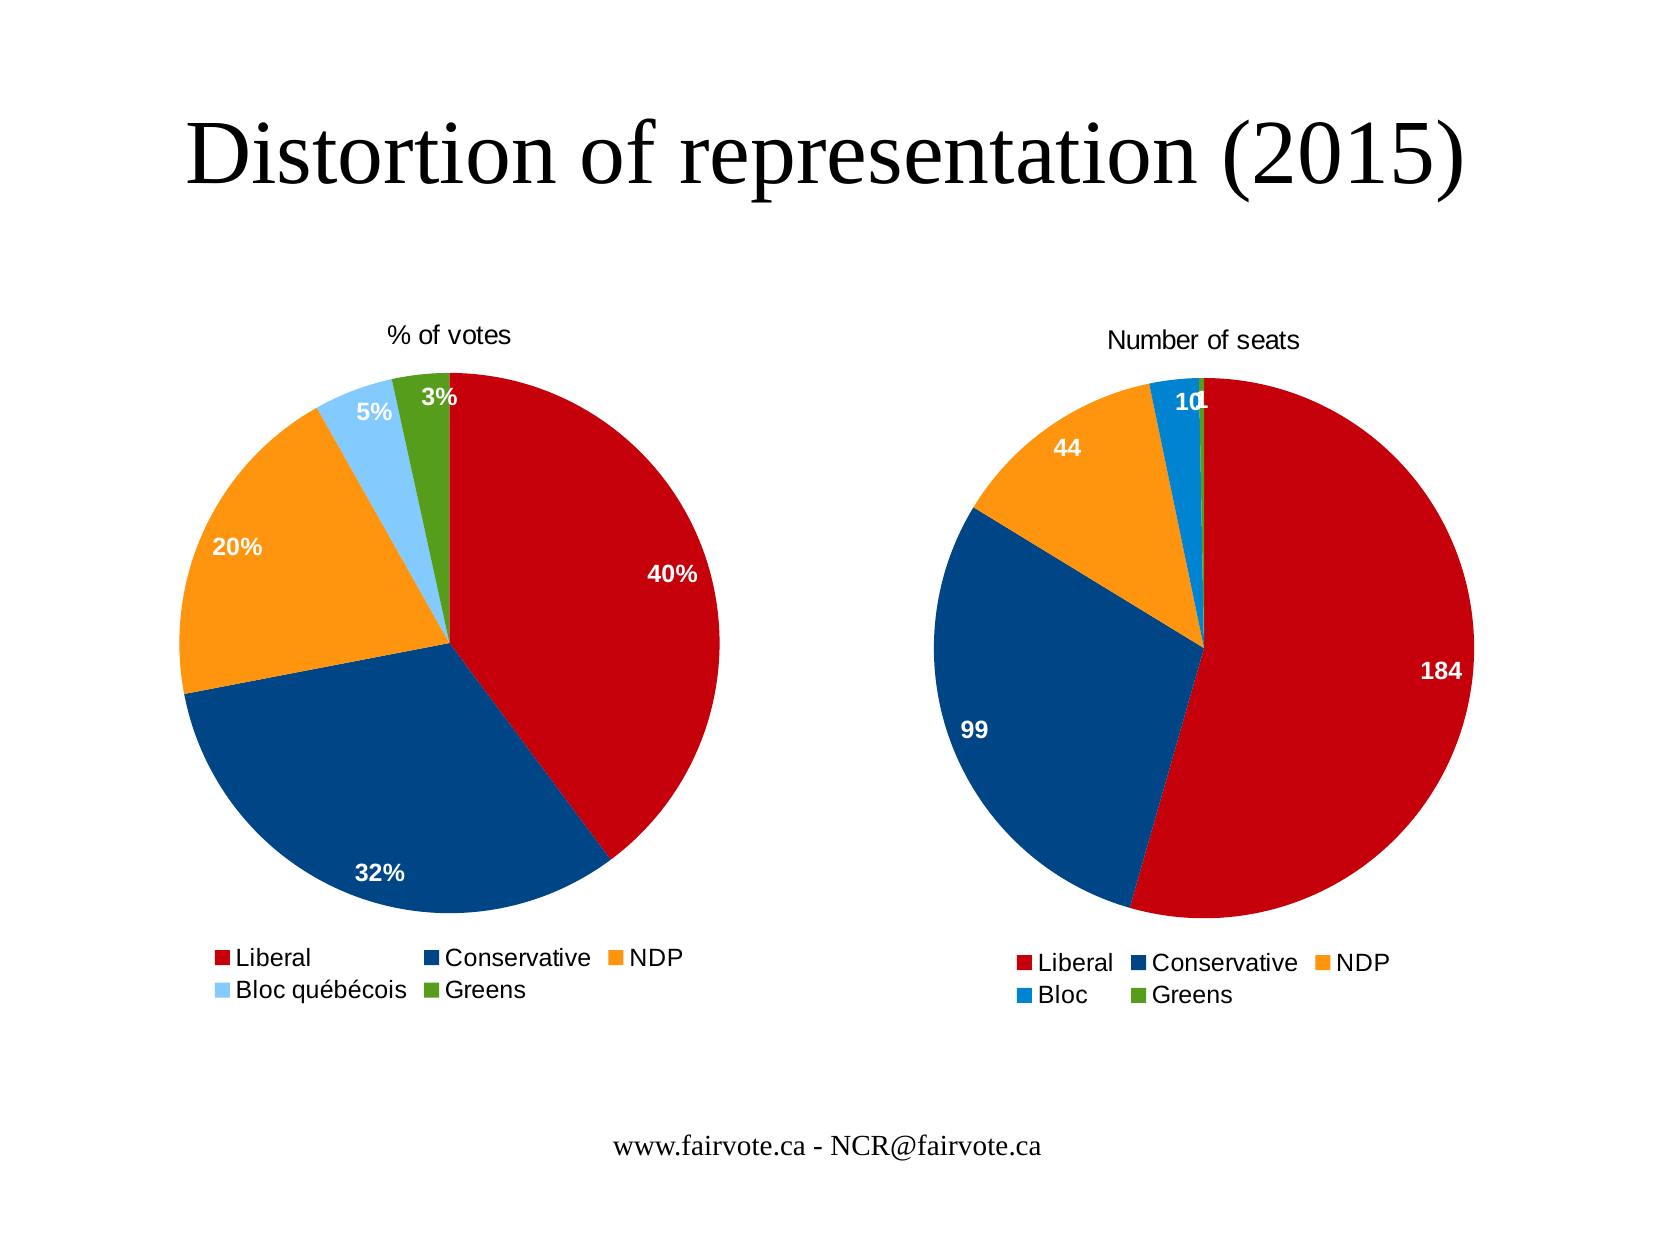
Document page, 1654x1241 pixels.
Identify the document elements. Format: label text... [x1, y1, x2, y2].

chart [94, 290, 805, 1010]
title Distortion of representation (2015) [82, 49, 1571, 257]
chart [849, 295, 1560, 1015]
